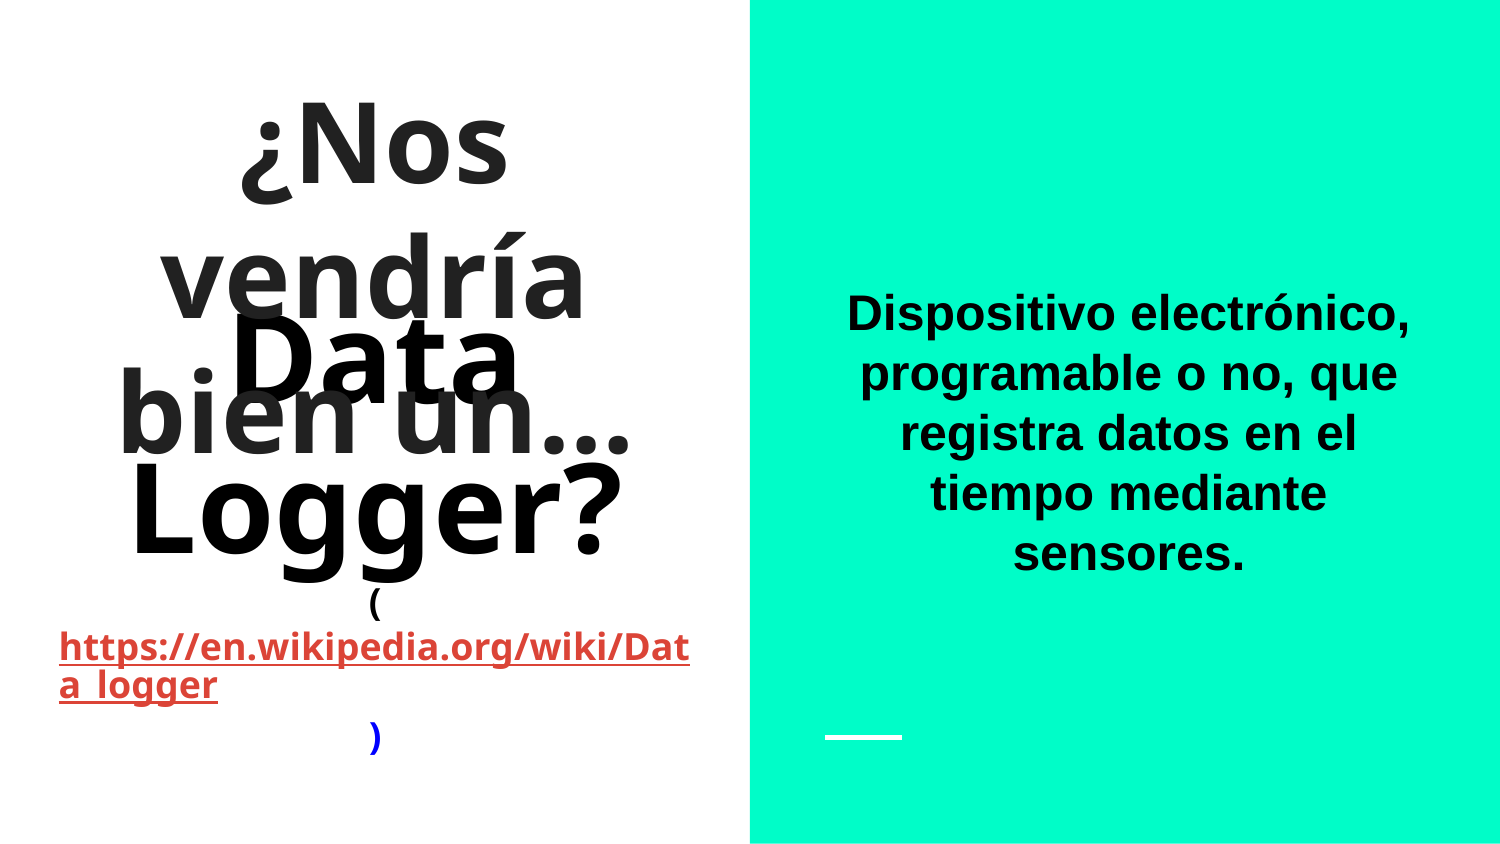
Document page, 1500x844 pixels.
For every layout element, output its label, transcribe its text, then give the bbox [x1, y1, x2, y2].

text_box Data Logger? (https://en.wikipedia.org/wiki/Data_logger) [43, 491, 708, 735]
text_box Dispositivo electrónico, programable o no, que registra datos en el tiempo mediante sensores. [814, 173, 1444, 780]
text_box Data Logger? (https://en.wikipedia.org/wiki/Data_logger) [222, 499, 250, 539]
title ¿Nos vendría bien un… [43, 210, 708, 491]
